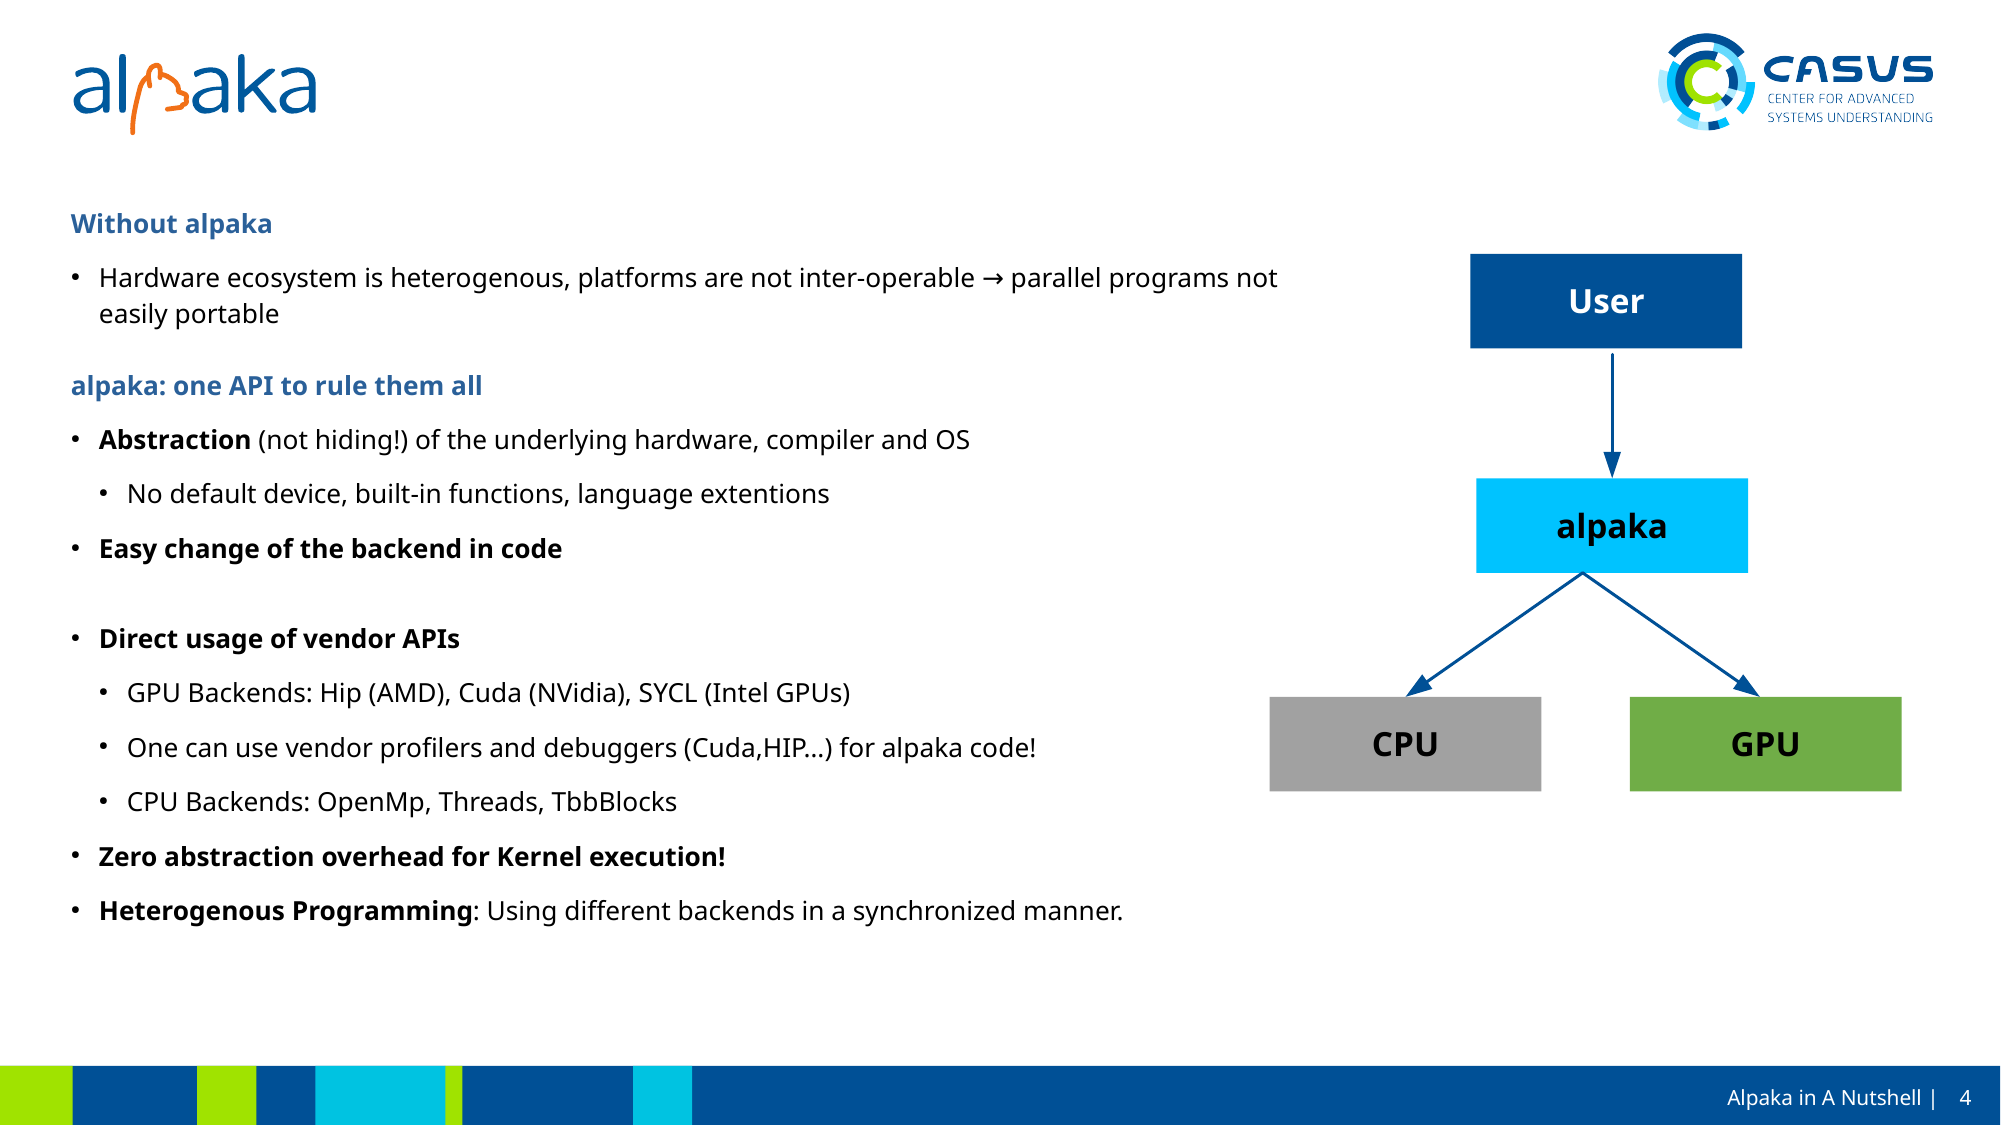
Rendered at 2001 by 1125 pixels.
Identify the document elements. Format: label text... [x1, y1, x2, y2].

picture [1658, 33, 1933, 131]
text_box alpaka [1476, 478, 1749, 573]
text_box GPU [1629, 696, 1902, 792]
list Without alpaka Hardware ecosystem is heterogenous, platforms are not inter-operable → parallel programs not easily portable alpaka: one API to rule them all Abstraction (not hiding!) of the underlying hardware, compiler and OS No default device, built-in functions, language extentions Easy change of the backend in code Direct usage of vendor APIs GPU Backends: Hip (AMD), Cuda (NVidia), SYCL (Intel GPUs) One can use vendor profilers and debuggers (Cuda,HIP…) for alpaka code! CPU Backends: OpenMp, Threads, TbbBlocks Zero abstraction overhead for Kernel execution! Heterogenous Programming: Using different backends in a synchronized manner. [70, 165, 1288, 934]
text_box User [1470, 253, 1743, 349]
picture [72, 53, 317, 136]
text_box CPU [1269, 696, 1542, 792]
